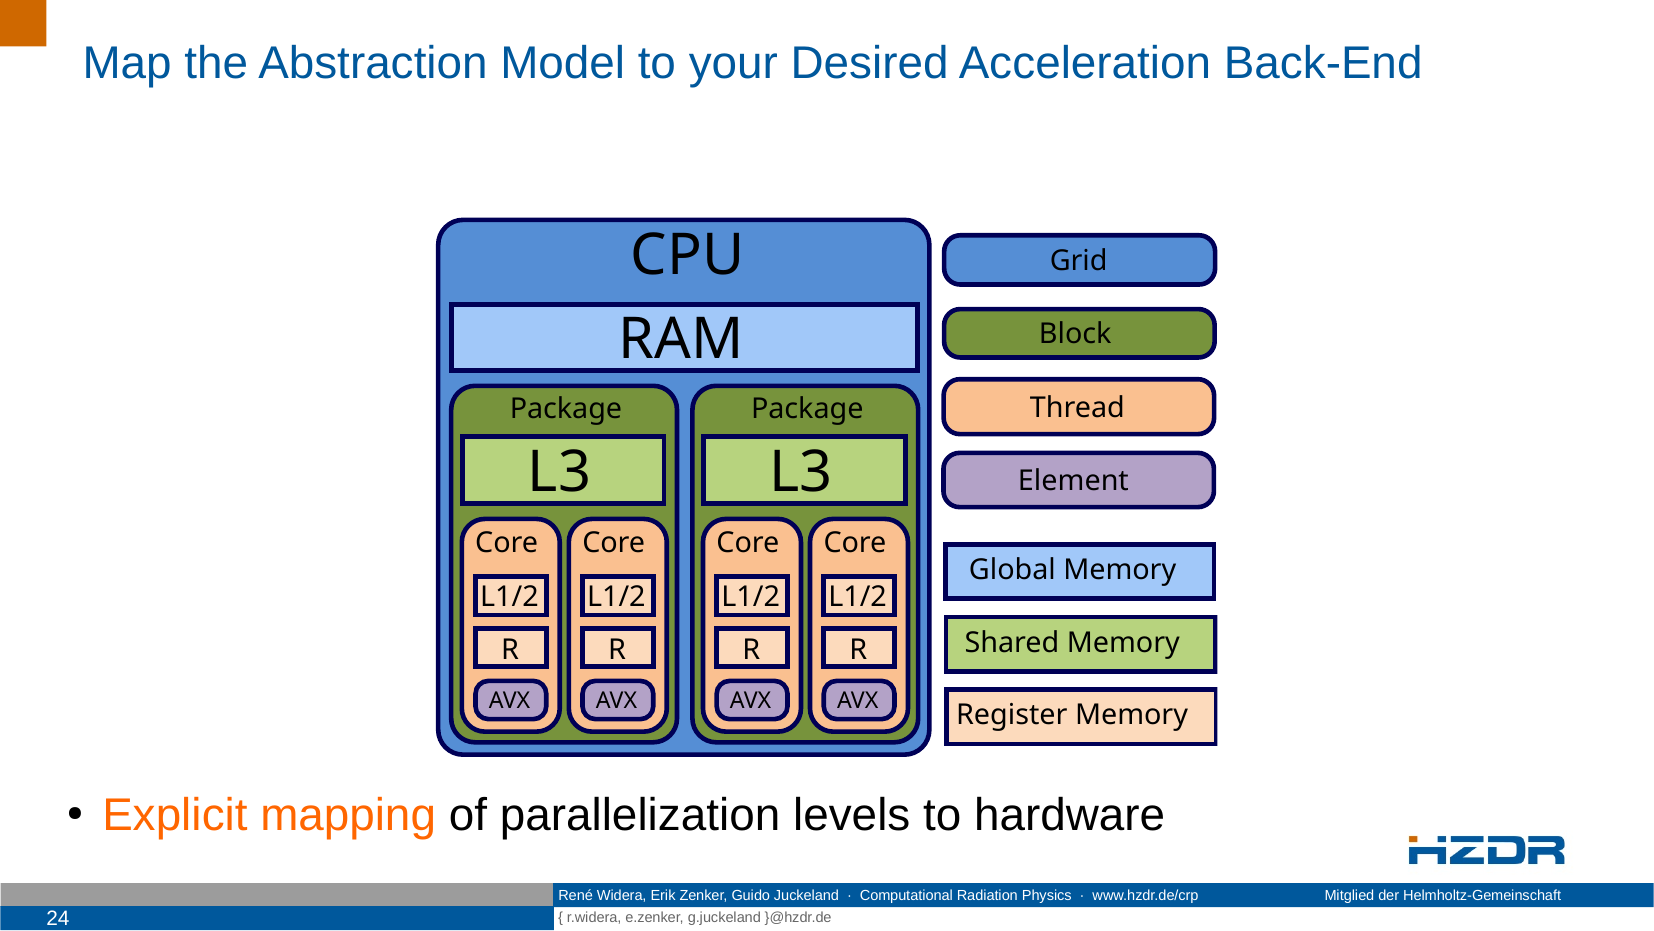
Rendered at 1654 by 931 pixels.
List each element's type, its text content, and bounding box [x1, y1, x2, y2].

picture [1386, 819, 1582, 881]
text_box Explicit mapping of parallelization levels to hardware [52, 781, 1342, 886]
picture [1017, 886, 1249, 894]
text_box [25, 776, 1385, 881]
title Map the Abstraction Model to your Desired Acceleration Back-End [82, 36, 1571, 143]
picture [435, 217, 1218, 757]
